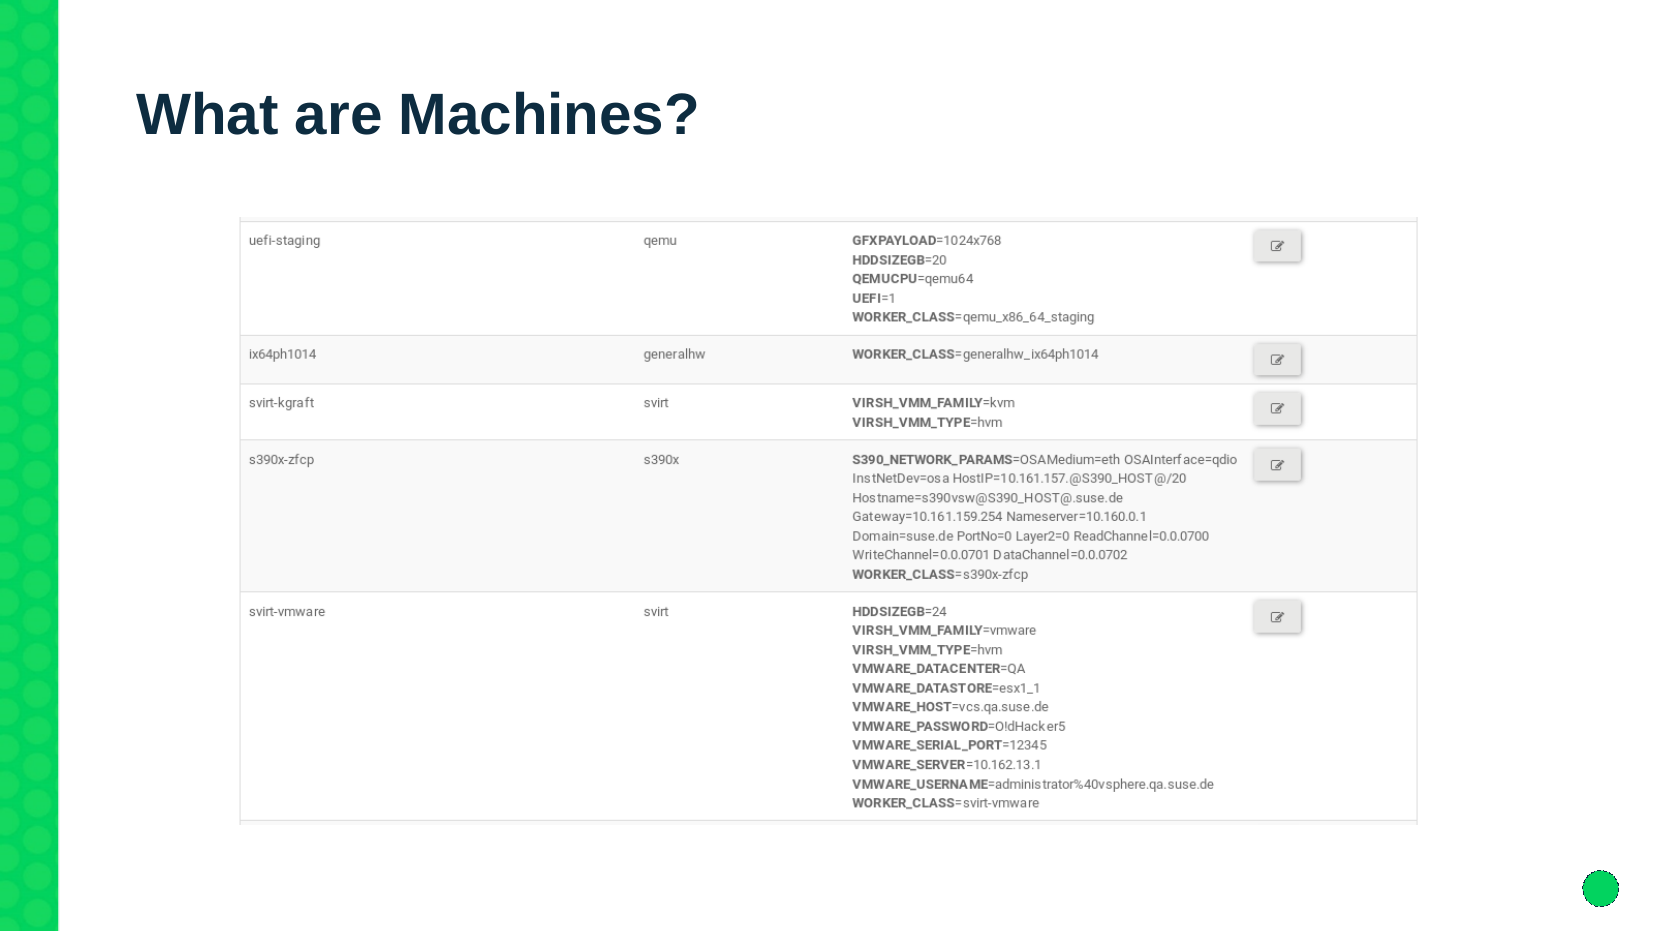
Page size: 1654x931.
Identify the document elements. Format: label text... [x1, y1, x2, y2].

picture [222, 217, 1430, 825]
picture [0, 0, 76, 931]
title What are Machines? [121, 37, 1531, 193]
